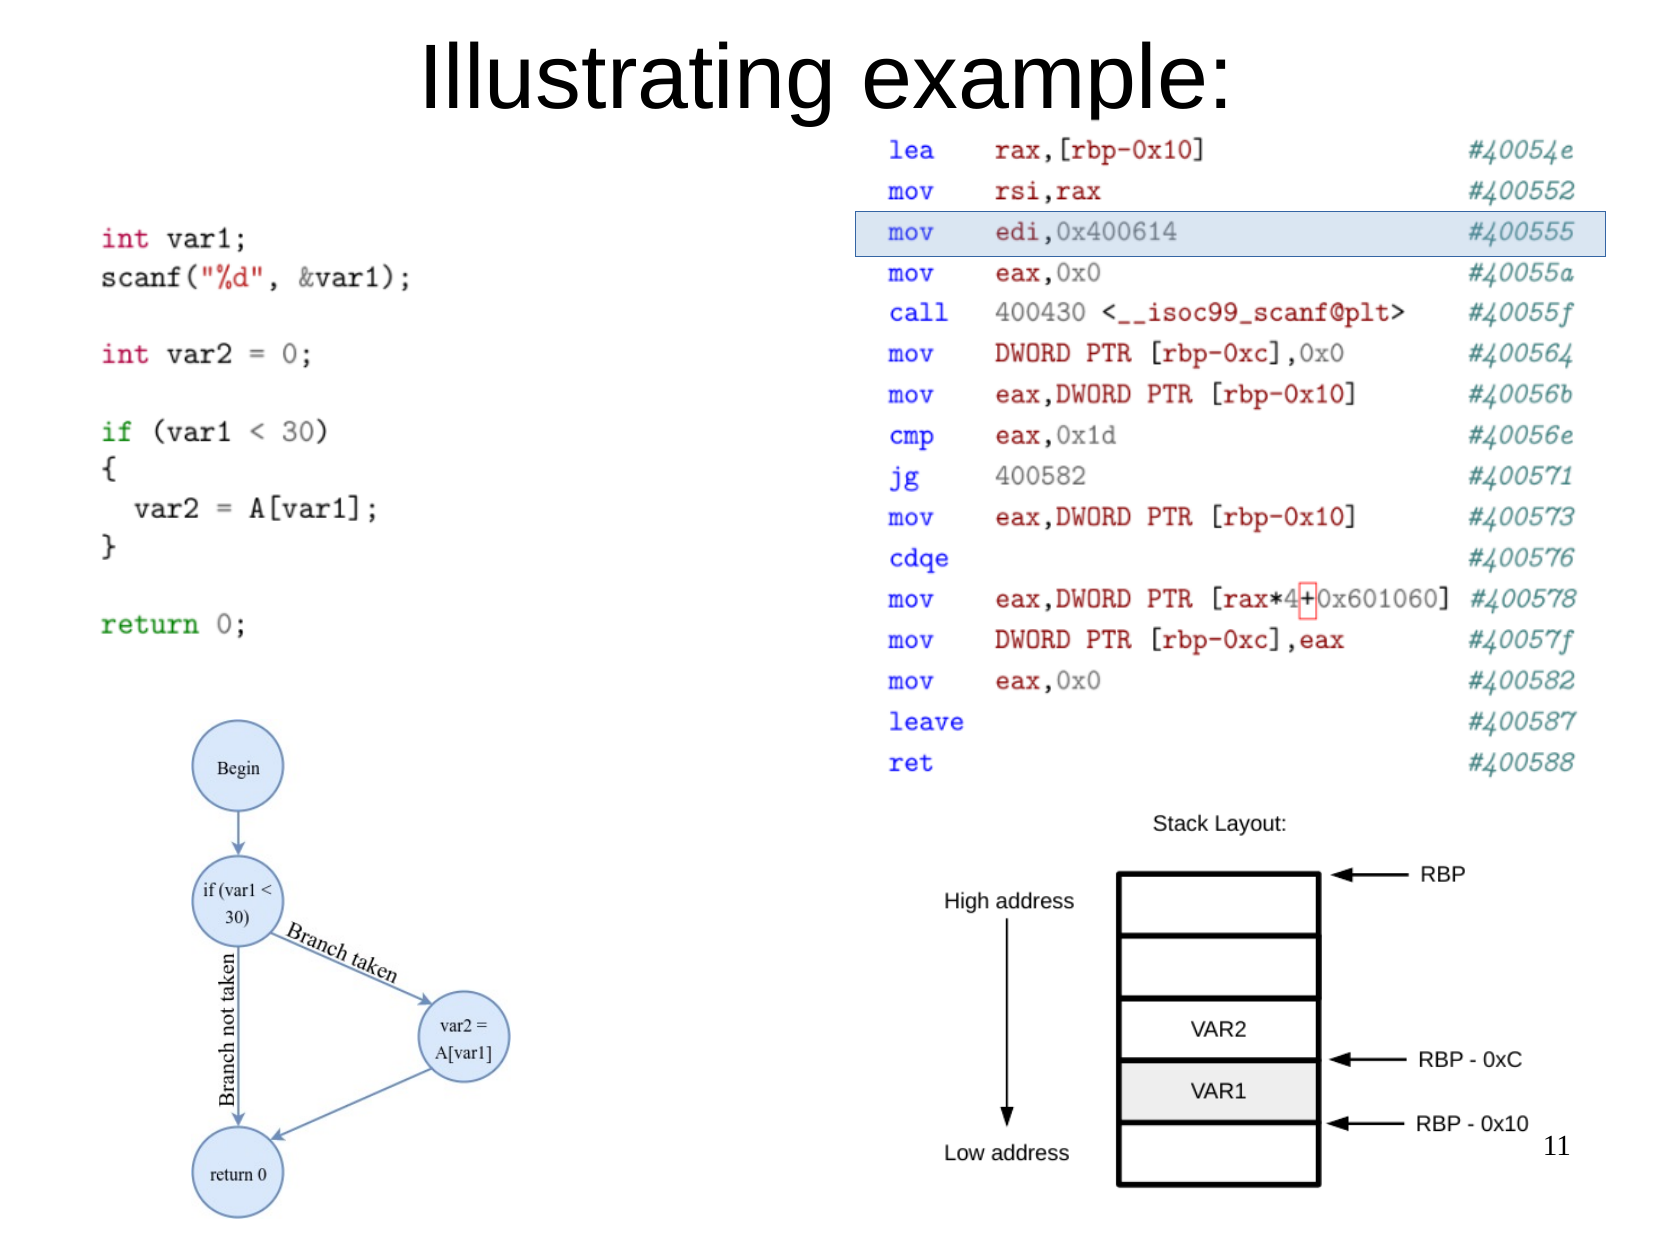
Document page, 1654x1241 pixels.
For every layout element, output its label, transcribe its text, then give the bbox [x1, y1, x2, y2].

title Illustrating example: [82, 0, 1571, 104]
text_box [855, 211, 1606, 257]
picture [0, 104, 1622, 1241]
